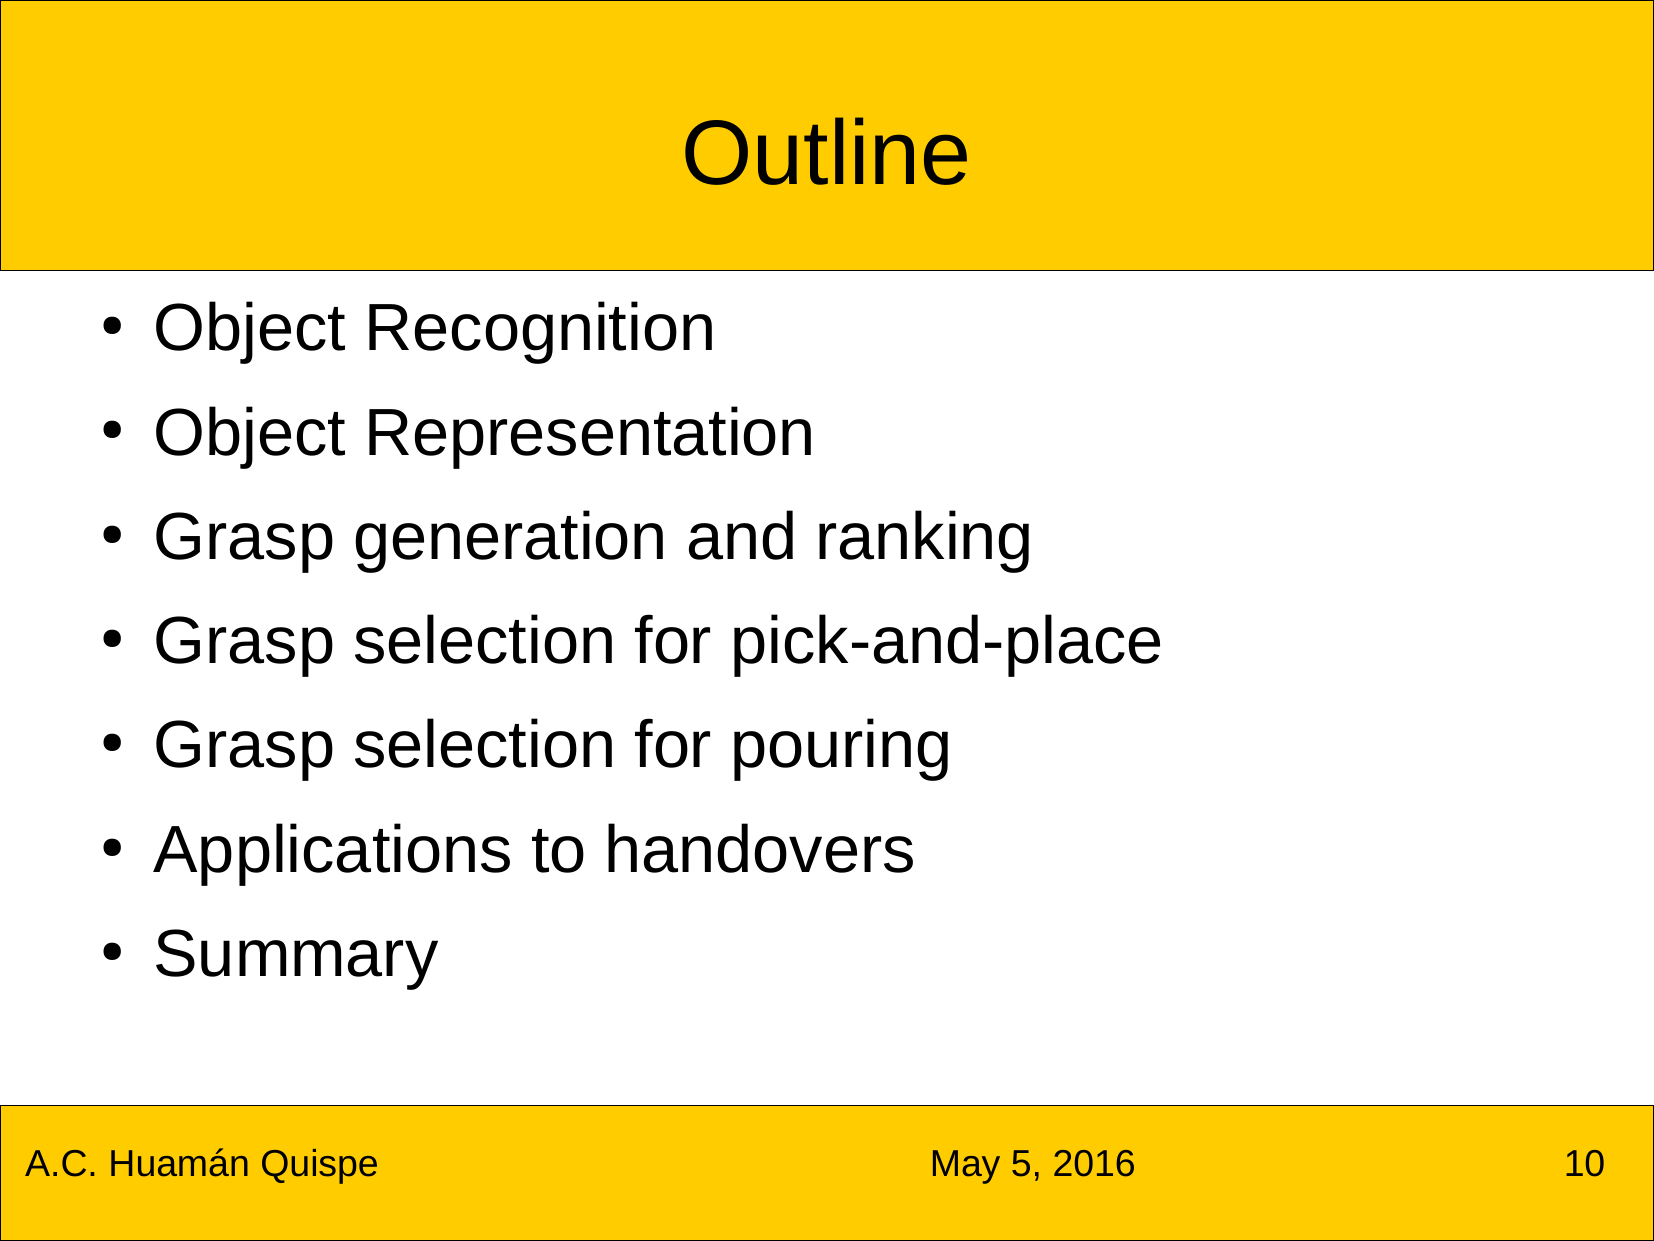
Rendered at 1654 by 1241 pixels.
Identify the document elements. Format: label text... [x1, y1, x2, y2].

list Object Recognition Object Representation Grasp generation and ranking Grasp selection for pick-and-place Grasp selection for pouring Applications to handovers Summary [82, 290, 1571, 1010]
title Outline [82, 49, 1571, 257]
